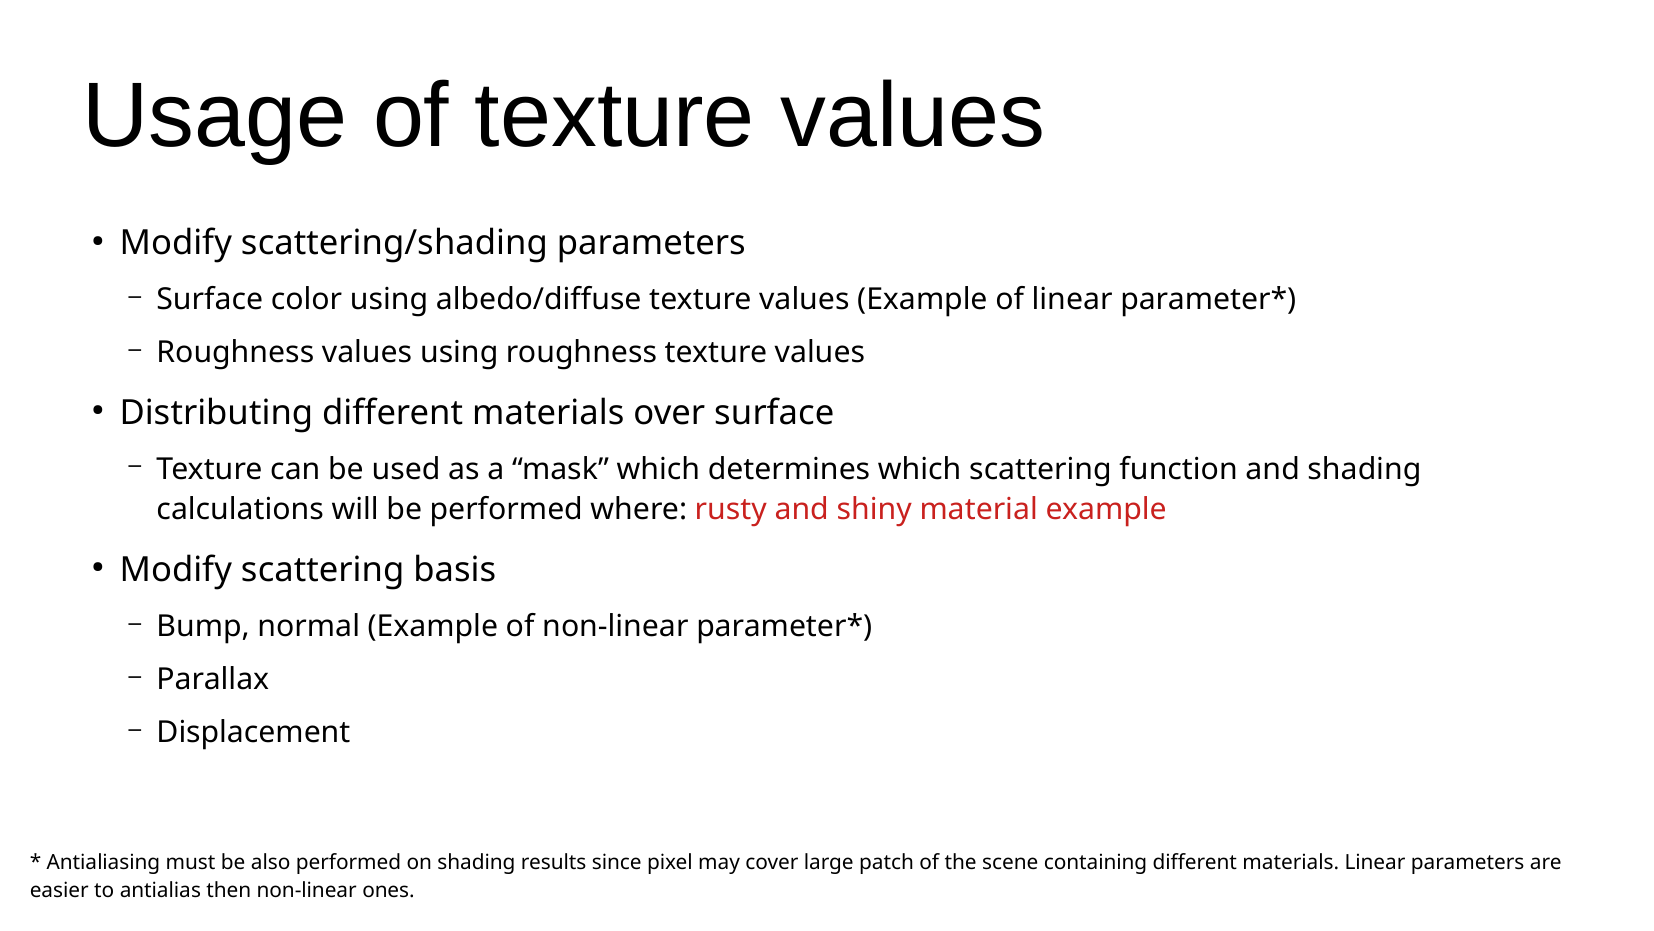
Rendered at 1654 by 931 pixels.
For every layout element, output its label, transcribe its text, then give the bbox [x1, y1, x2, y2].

text_box * Antialiasing must be also performed on shading results since pixel may cover large patch of the scene containing different materials. Linear parameters are easier to antialias then non-linear ones. [15, 840, 1621, 881]
title Usage of texture values [82, 37, 1571, 193]
list Modify scattering/shading parameters Surface color using albedo/diffuse texture values (Example of linear parameter*) Roughness values using roughness texture values Distributing different materials over surface Texture can be used as a “mask” which determines which scattering function and shading calculations will be performed where: rusty and shiny material example Modify scattering basis Bump, normal (Example of non-linear parameter*) Parallax Displacement [82, 217, 1571, 758]
